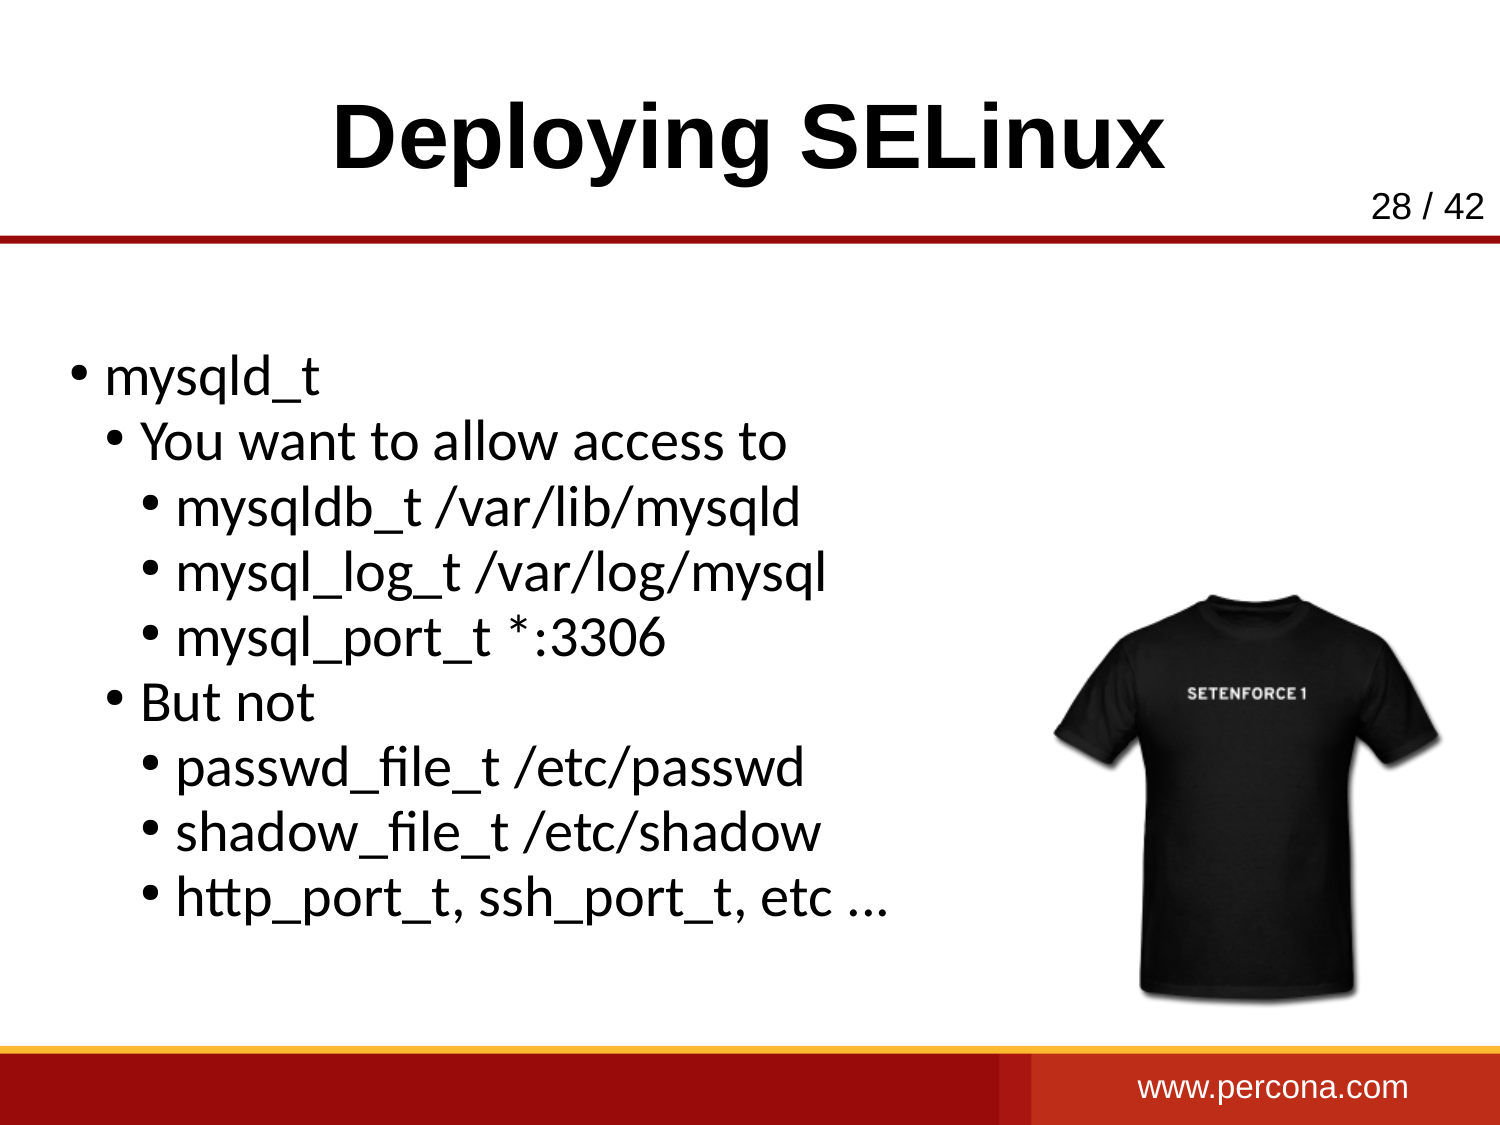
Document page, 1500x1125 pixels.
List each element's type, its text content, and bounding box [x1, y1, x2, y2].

text_box mysqld_t You want to allow access to mysqldb_t /var/lib/mysqld mysql_log_t /var/log/mysql mysql_port_t *:3306 But not passwd_file_t /etc/passwd shadow_file_t /etc/shadow http_port_t, ssh_port_t, etc ... [69, 269, 1419, 1012]
text_box Deploying SELinux [74, 44, 1425, 232]
text_box [1027, 578, 1465, 1016]
